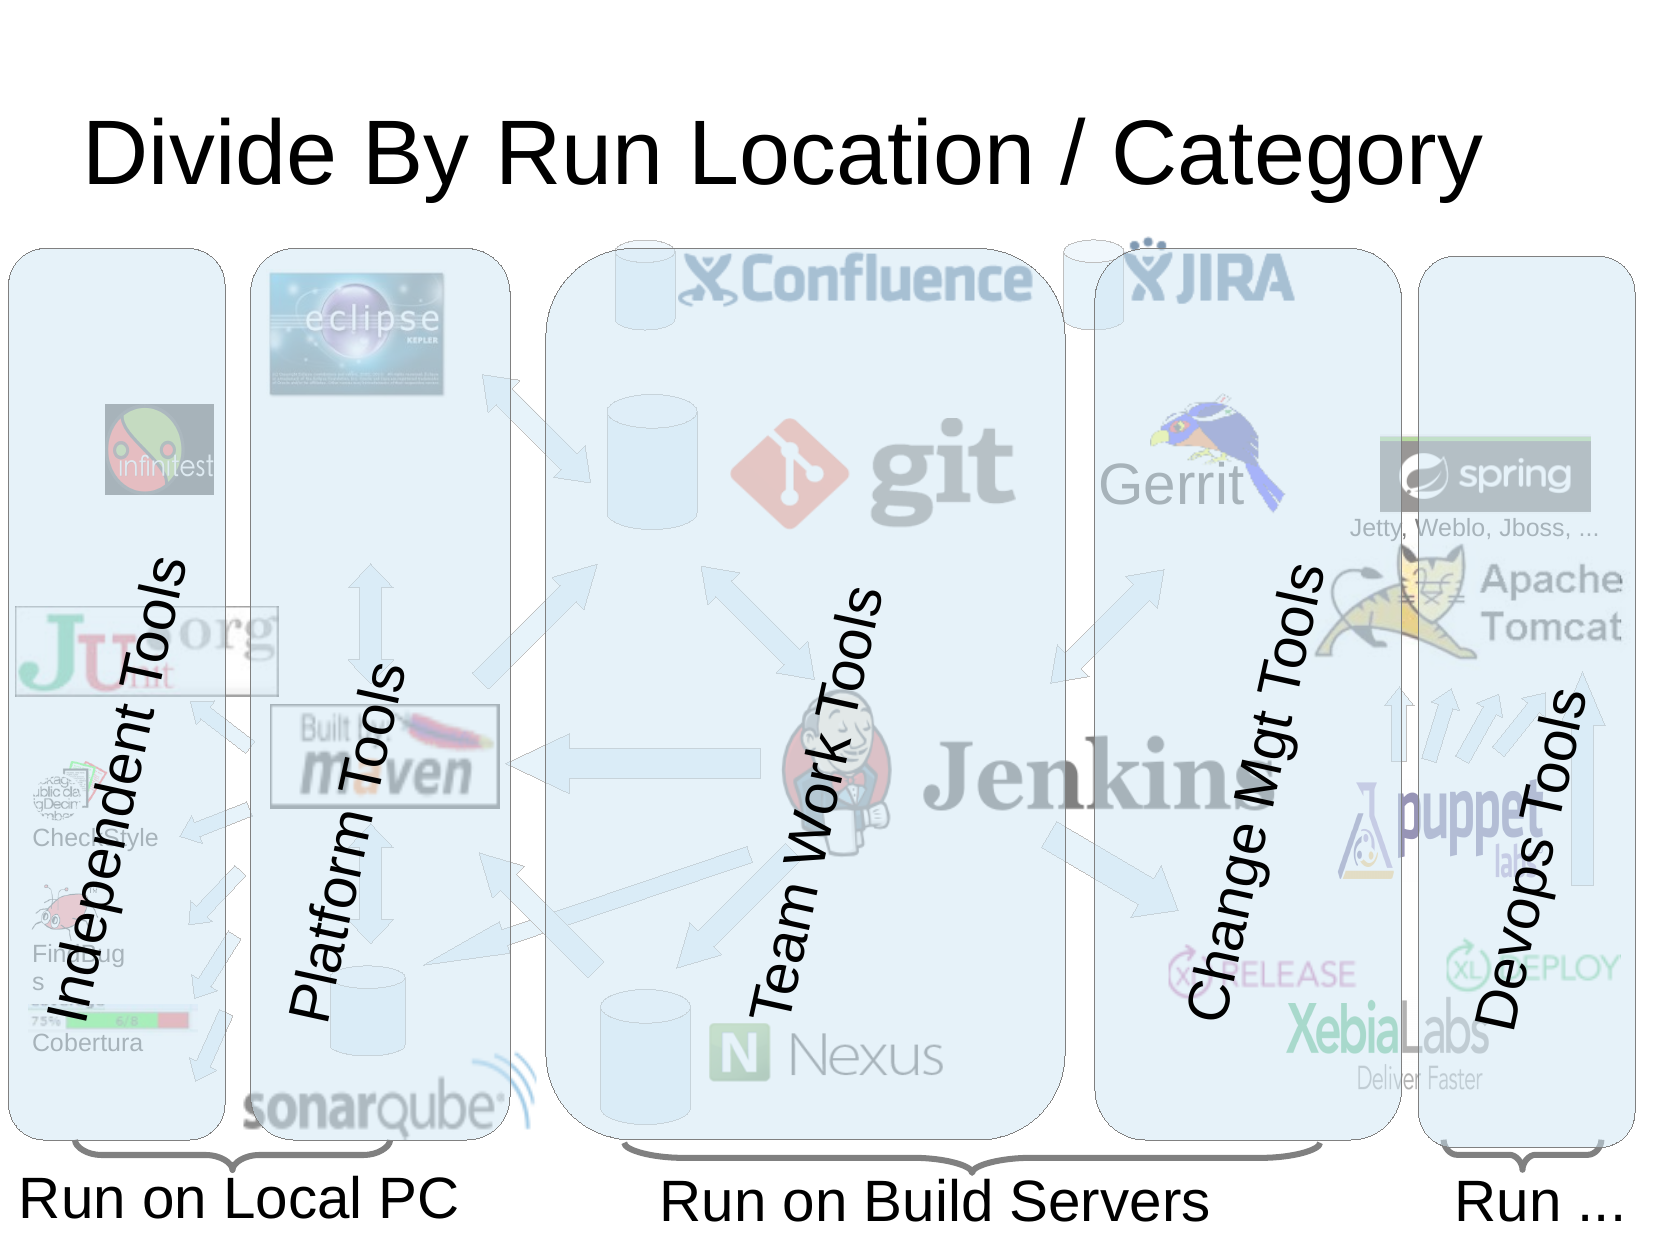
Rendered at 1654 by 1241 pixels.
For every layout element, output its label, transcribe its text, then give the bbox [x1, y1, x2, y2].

text_box Run on Local PC [4, 1158, 476, 1239]
title Divide By Run Location / Category [82, 49, 1571, 225]
text_box [0, 225, 1636, 1216]
text_box Devops Tools [1451, 621, 1622, 1054]
text_box Platform Tools [265, 520, 455, 1046]
text_box Run ... [1440, 1161, 1646, 1241]
picture [1636, 550, 1640, 681]
text_box Independent Tools [23, 520, 213, 1046]
text_box Change Mgt Tools [1163, 520, 1353, 1046]
text_box Team Work Tools [726, 520, 916, 1046]
text_box Run on Build Servers [645, 1160, 1227, 1241]
